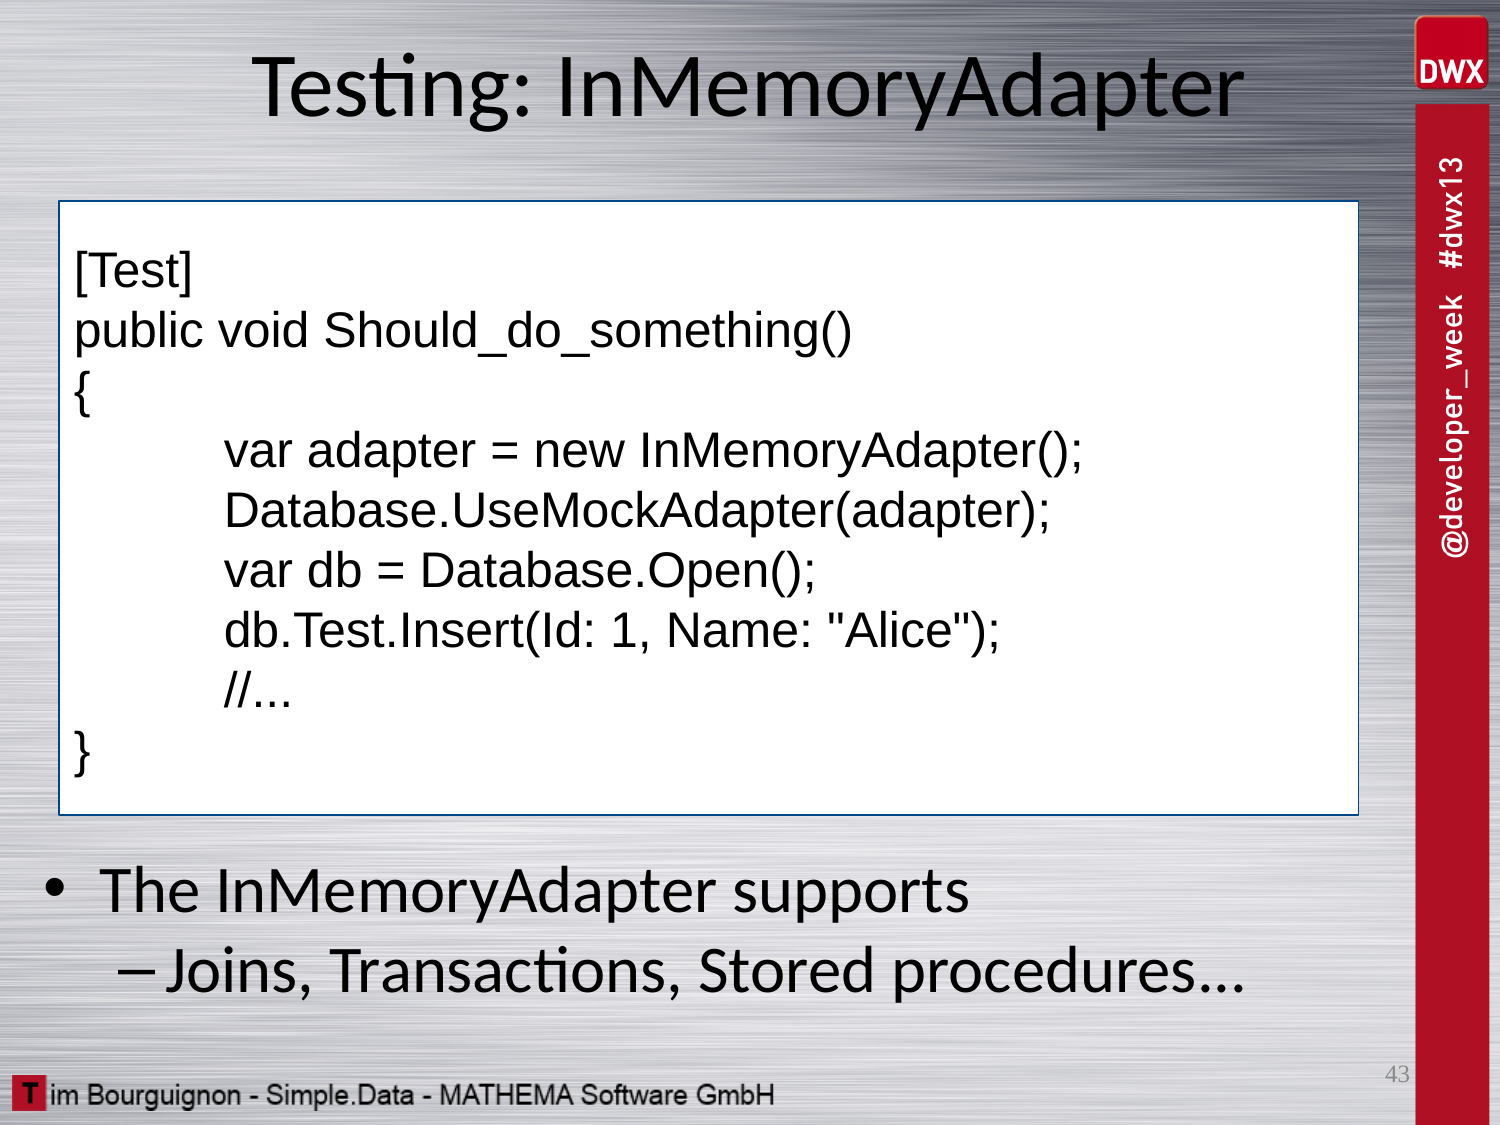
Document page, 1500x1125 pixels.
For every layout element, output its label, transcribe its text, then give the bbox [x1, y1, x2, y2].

text_box The InMemoryAdapter supports Joins, Transactions, Stored procedures... [28, 838, 1394, 1019]
picture [0, 0, 1500, 1125]
text_box [Test] public void Should_do_something() { var adapter = new InMemoryAdapter(); Database.UseMockAdapter(adapter); var db = Database.Open(); db.Test.Insert(Id: 1, Name: "Alice"); //... } [59, 200, 1359, 815]
title Testing: InMemoryAdapter [75, 0, 1426, 174]
